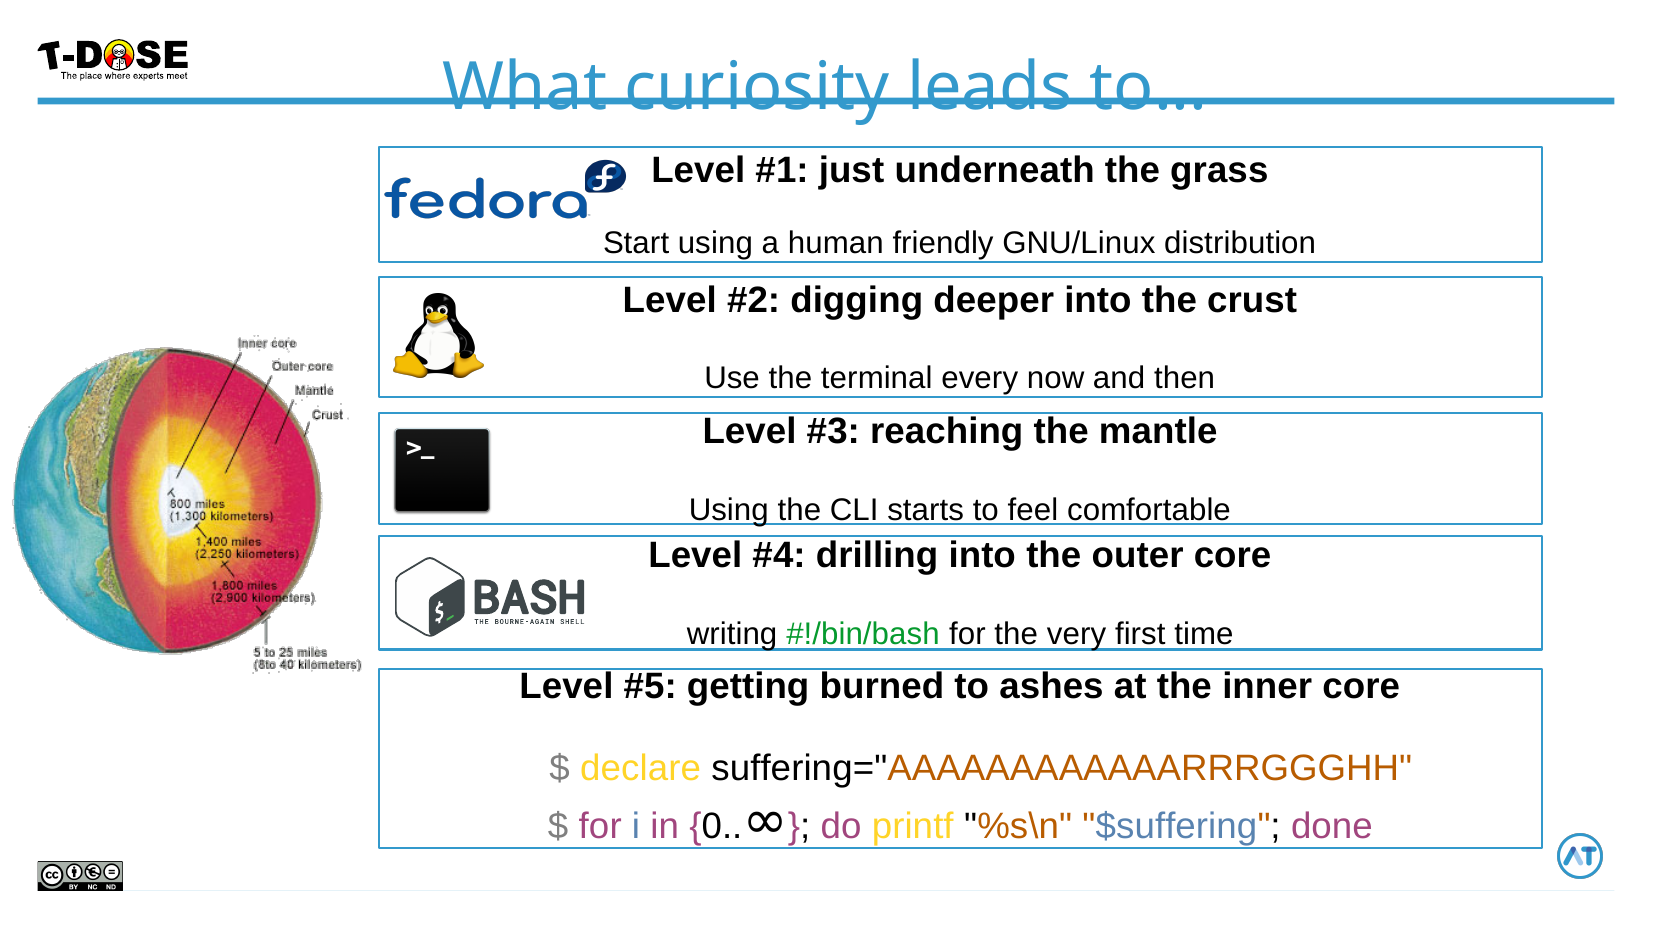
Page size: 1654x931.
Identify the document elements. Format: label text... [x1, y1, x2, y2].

picture [1557, 833, 1603, 879]
text_box Level #5: getting burned to ashes at the inner core $ declare suffering="AAAAAAAAAAAARRRGGGHH" $ for i in {0..∞}; do printf "%s\n" "$suffering"; done [378, 669, 1543, 848]
text_box Level #2: digging deeper into the crust Use the terminal every now and then [378, 277, 1543, 398]
picture [8, 334, 366, 676]
picture [388, 416, 496, 524]
text_box Level #3: reaching the mantle Using the CLI starts to feel comfortable [378, 412, 1543, 524]
text_box Level #4: drilling into the outer core writing #!/bin/bash for the very first time [378, 536, 1543, 650]
picture [393, 293, 484, 378]
picture [37, 861, 123, 891]
picture [394, 556, 585, 638]
picture [382, 158, 628, 220]
text_box What curiosity leads to... [37, 38, 1615, 106]
text_box Level #1: just underneath the grass Start using a human friendly GNU/Linux distribution [378, 147, 1543, 263]
